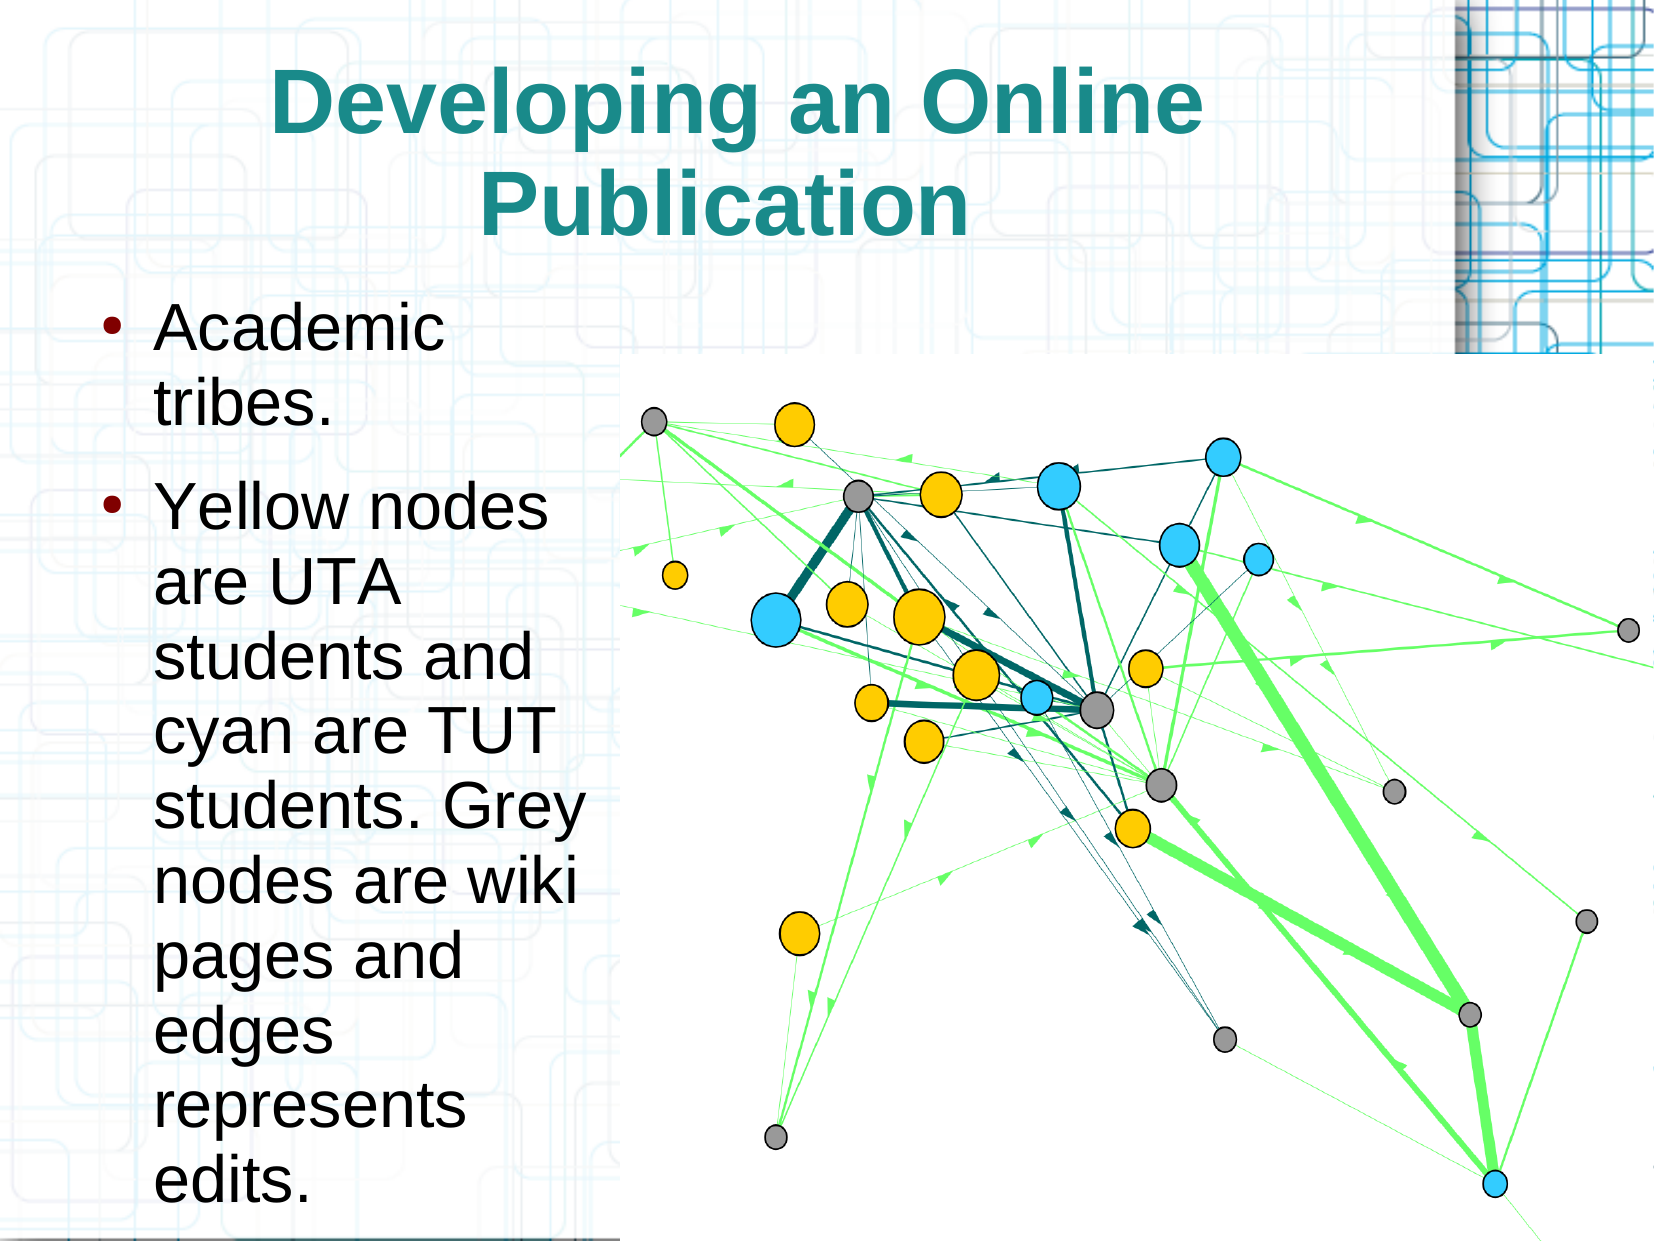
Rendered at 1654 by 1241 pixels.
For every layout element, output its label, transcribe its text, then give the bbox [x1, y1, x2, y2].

title Developing an Online Publication [59, 49, 1418, 257]
picture [0, 0, 1654, 1241]
list Academic tribes. Yellow nodes are UTA students and cyan are TUT students. Grey nodes are wiki pages and edges represents edits. [82, 290, 591, 1217]
